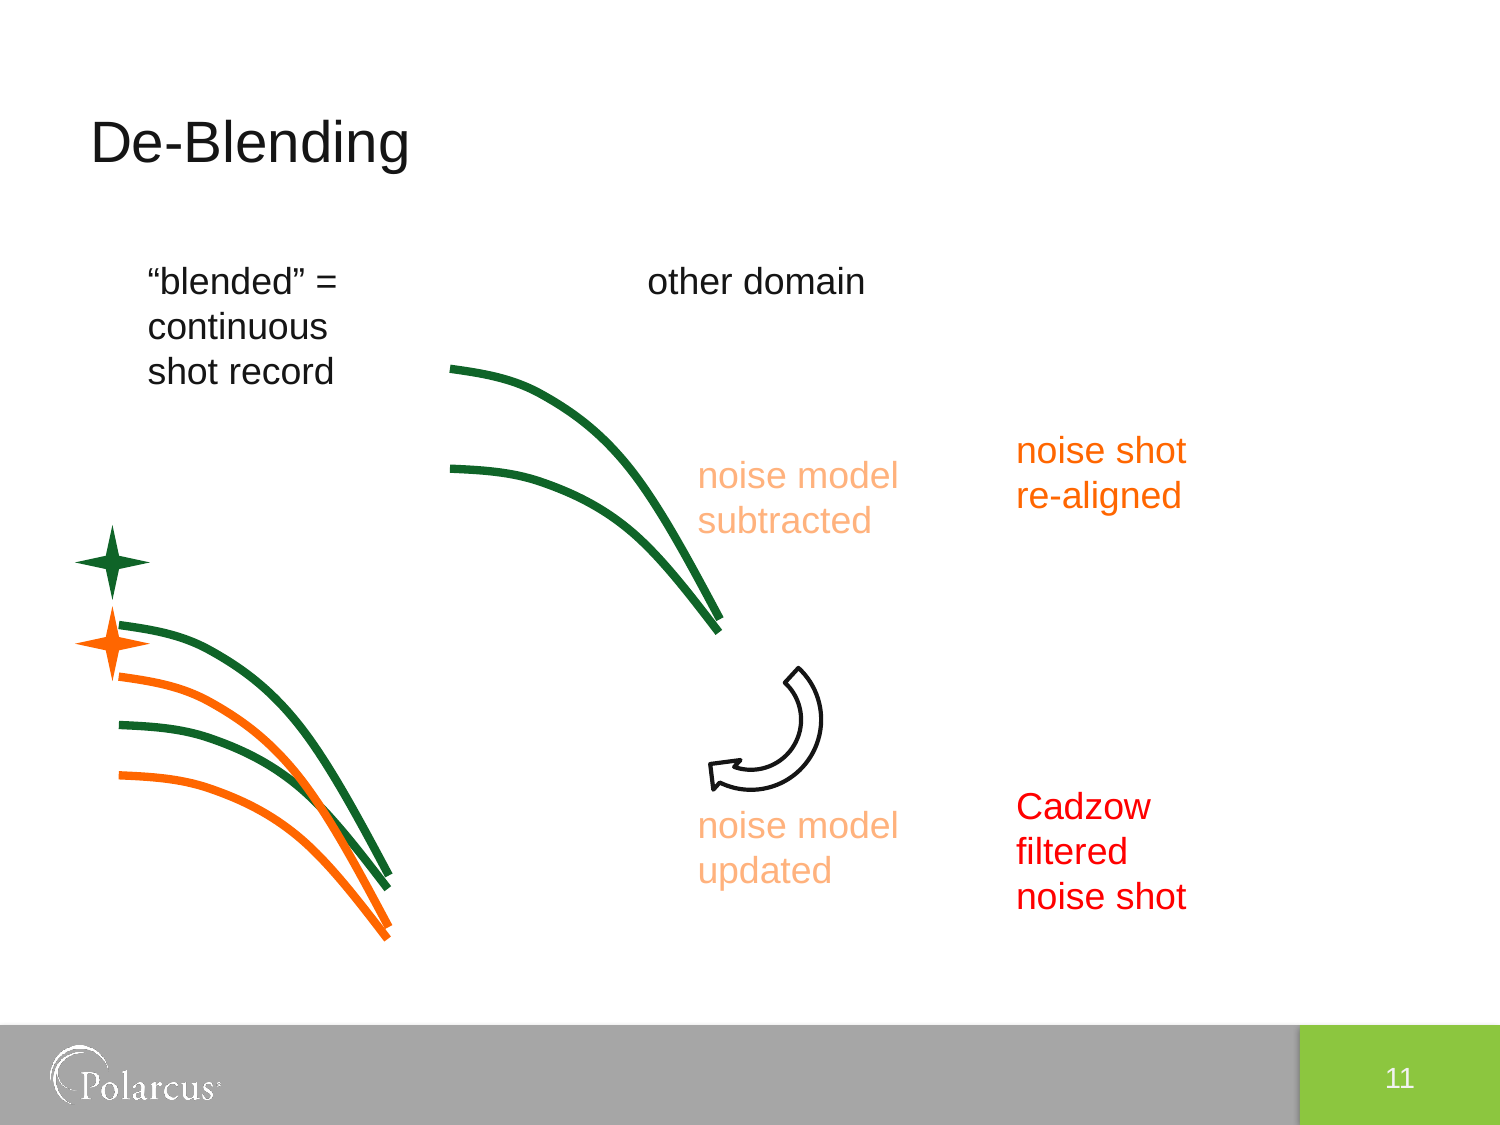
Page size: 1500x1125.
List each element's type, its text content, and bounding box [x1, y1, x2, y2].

text_box Cadzow filtered noise shot [1001, 775, 1202, 925]
text_box [74, 606, 150, 682]
list [75, 262, 1425, 1005]
text_box [74, 524, 150, 600]
text_box other domain [632, 250, 881, 310]
text_box “blended” = continuous shot record [132, 249, 354, 400]
text_box noise model updated [682, 793, 914, 899]
title De-Blending [75, 45, 1425, 233]
text_box noise model subtracted [682, 443, 914, 549]
picture [50, 1045, 221, 1105]
text_box noise shot re-aligned [1001, 418, 1202, 524]
